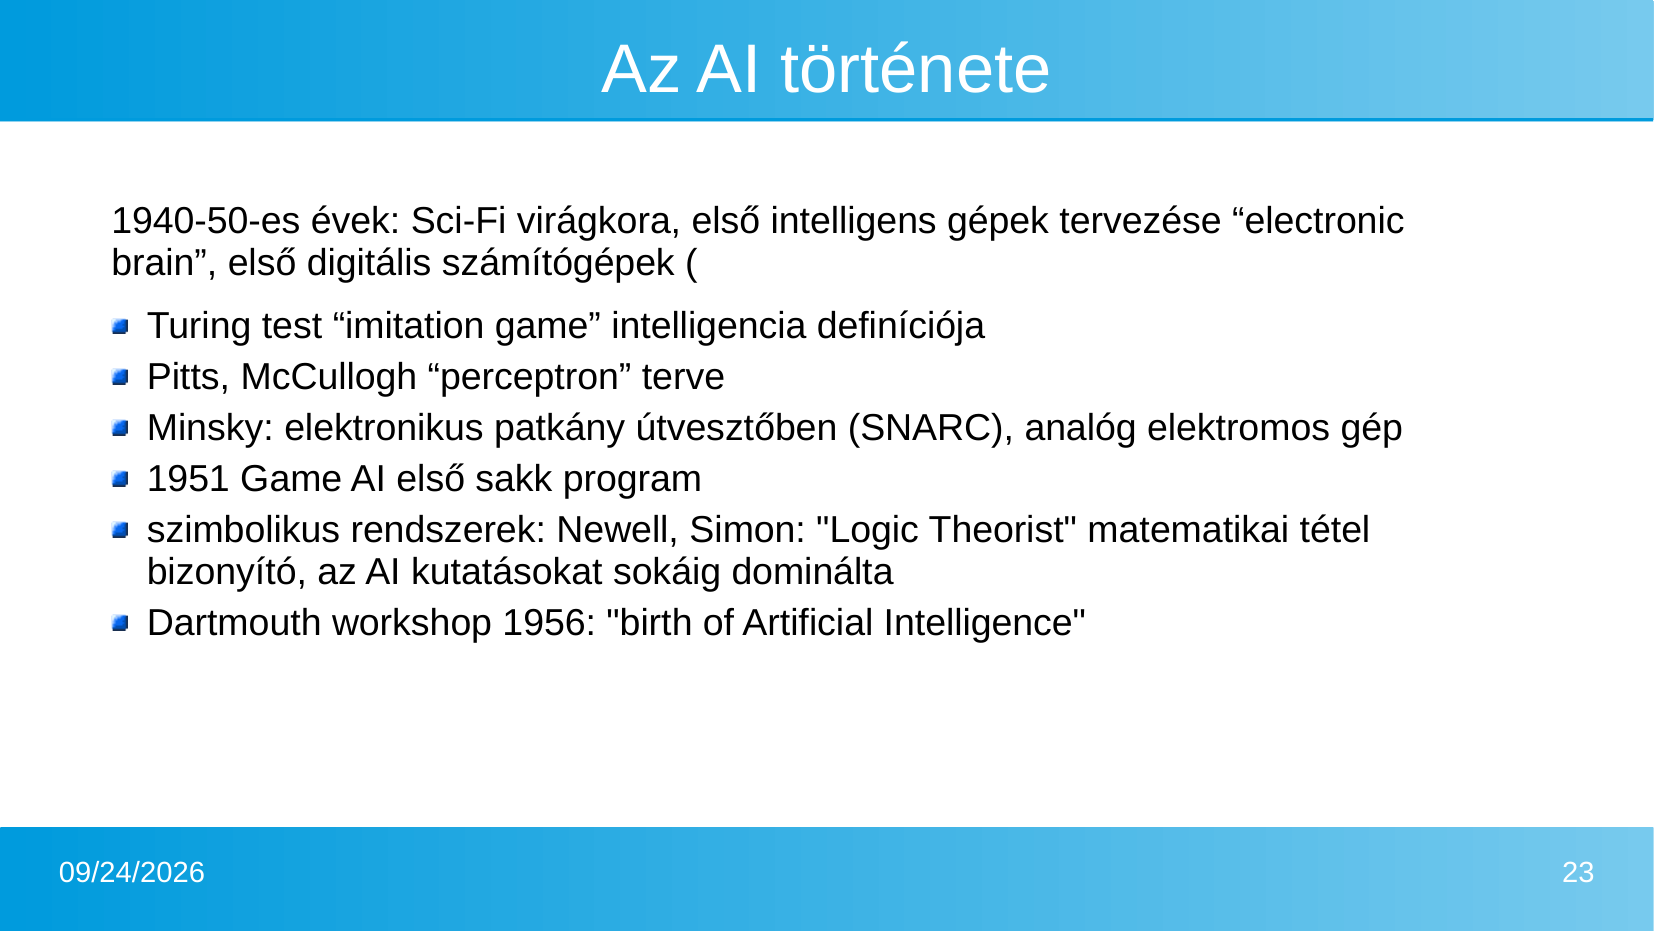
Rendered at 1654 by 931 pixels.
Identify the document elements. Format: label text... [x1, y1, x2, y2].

text_box 1940-50-es évek: Sci-Fi virágkora, első intelligens gépek tervezése “electronic brain”, első digitális számítógépek ( Turing test “imitation game” intelligencia definíciója Pitts, McCullogh “perceptron” terve Minsky: elektronikus patkány útvesztőben (SNARC), analóg elektromos gép 1951 Game AI első sakk program szimbolikus rendszerek: Newell, Simon: "Logic Theorist" matematikai tétel bizonyító, az AI kutatásokat sokáig dominálta Dartmouth workshop 1956: "birth of Artificial Intelligence" [96, 192, 1515, 652]
title Az AI története [59, 29, 1595, 108]
